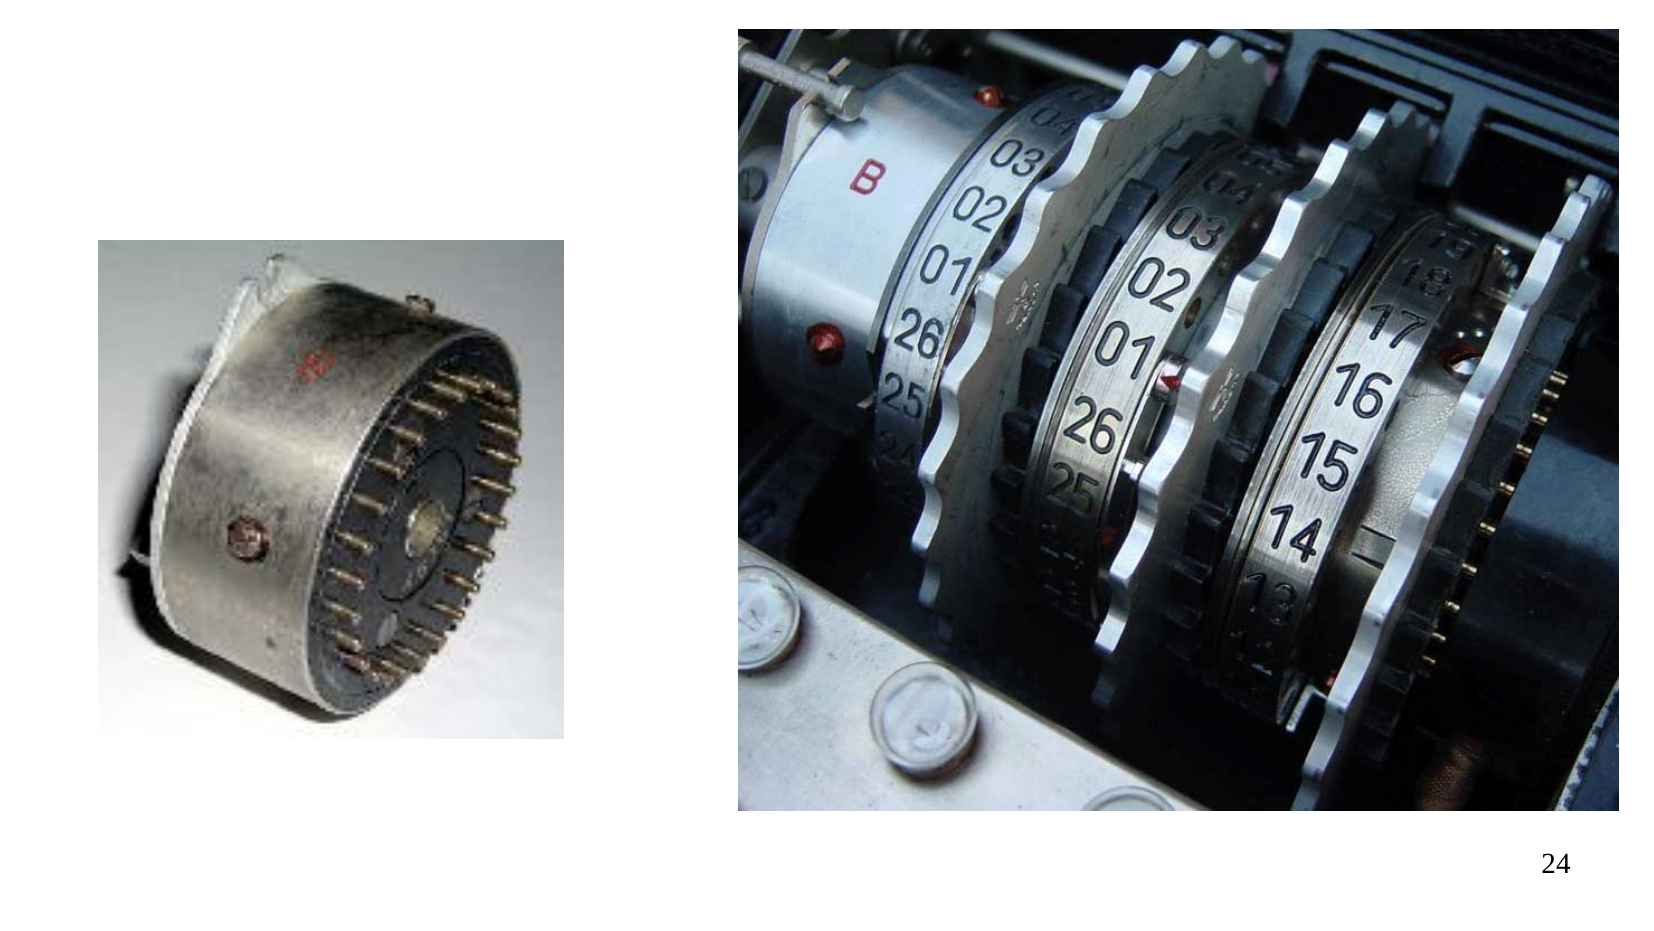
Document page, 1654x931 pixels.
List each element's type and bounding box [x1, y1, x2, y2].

picture [98, 240, 564, 739]
picture [738, 29, 1619, 811]
